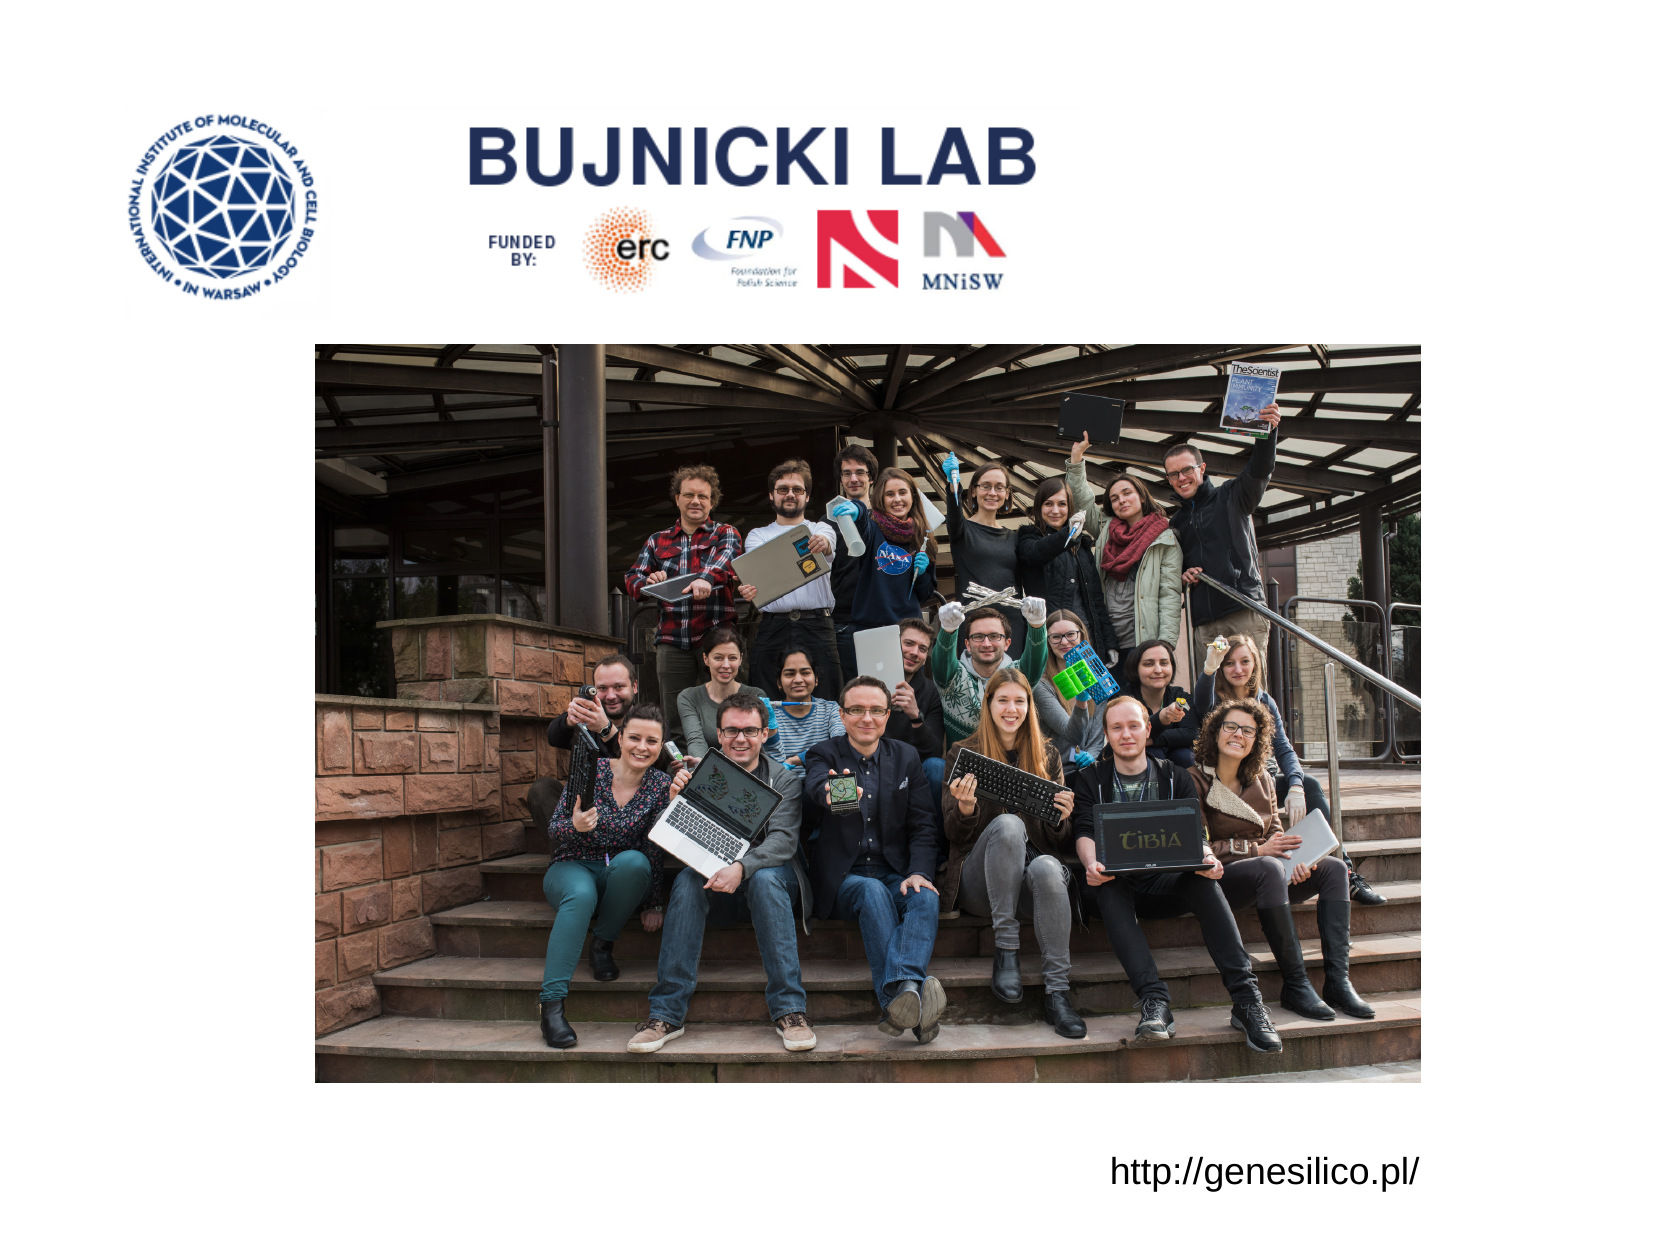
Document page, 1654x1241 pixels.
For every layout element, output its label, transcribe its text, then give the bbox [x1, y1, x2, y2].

picture [315, 344, 1421, 1083]
picture [84, 104, 1081, 320]
text_box http://genesilico.pl/ [1095, 1143, 1604, 1201]
